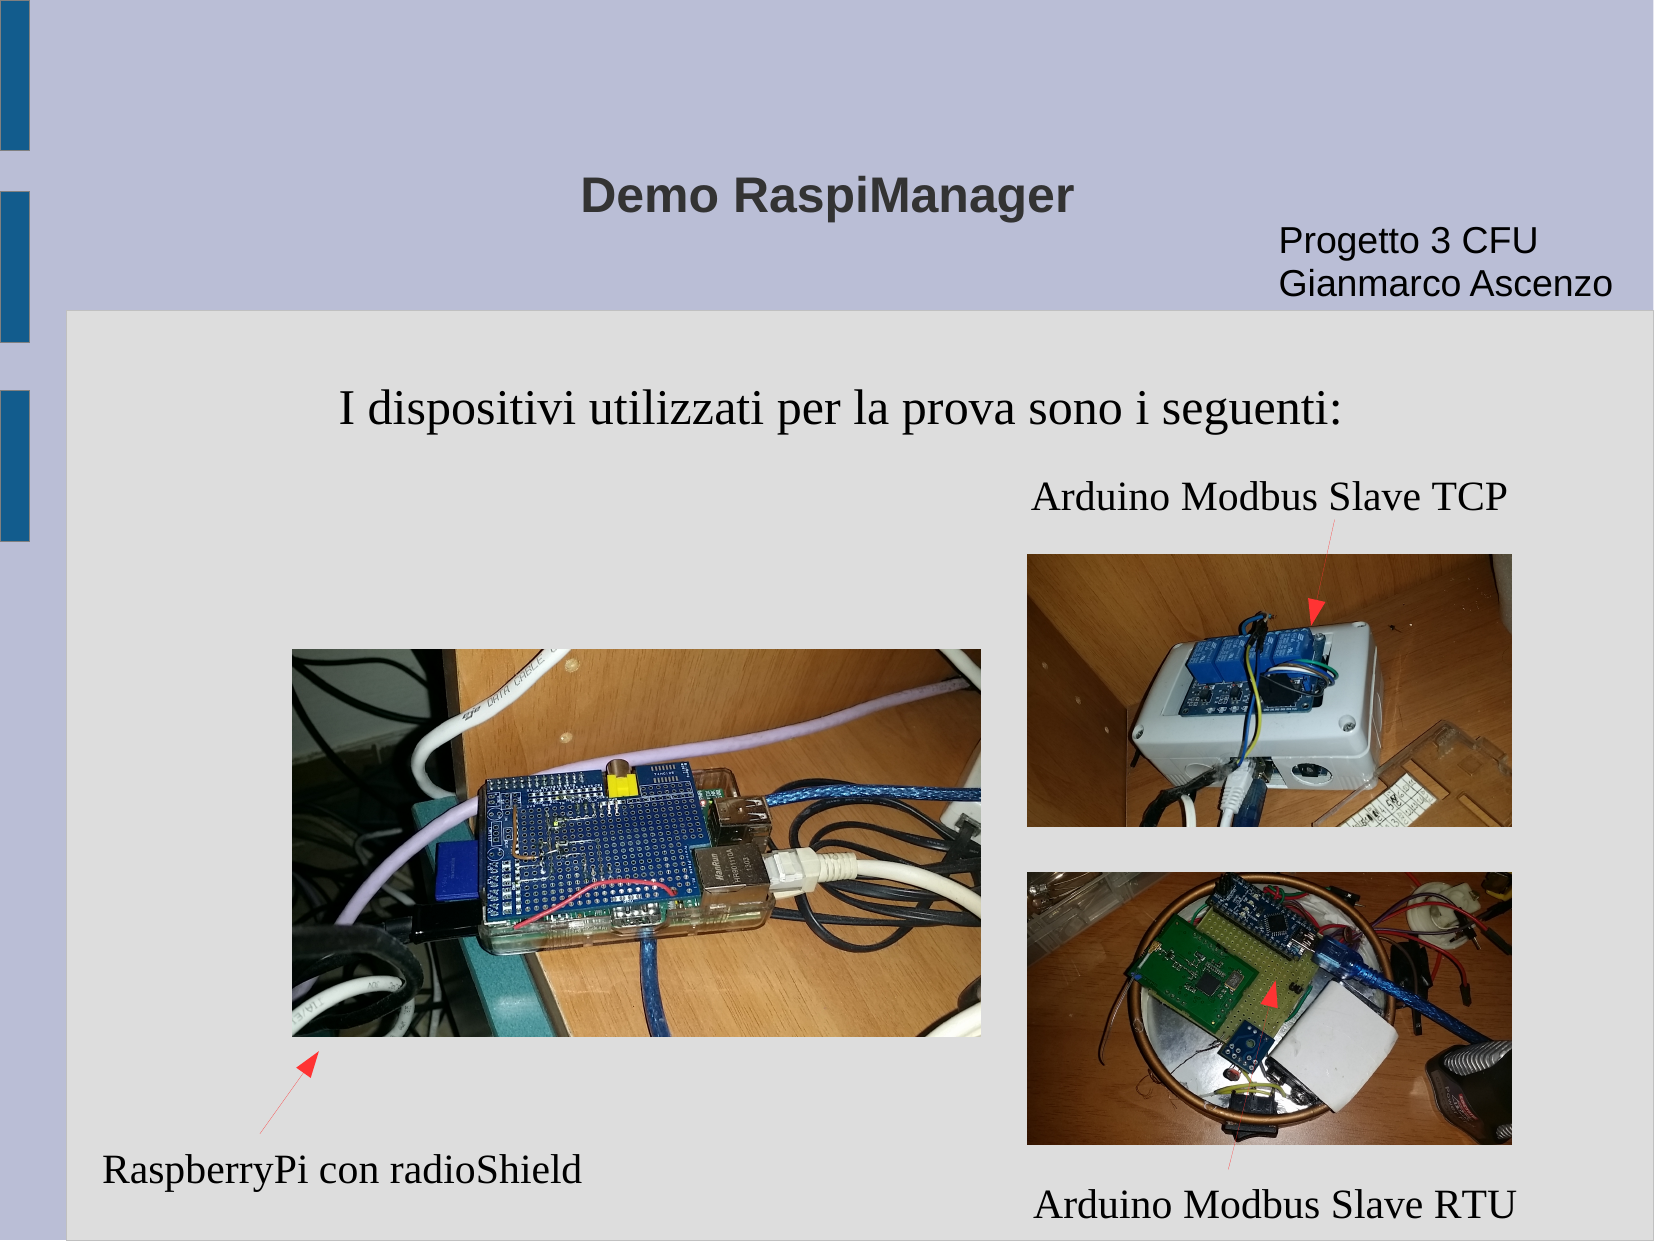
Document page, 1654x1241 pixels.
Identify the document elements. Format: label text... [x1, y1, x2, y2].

title Demo RaspiManager [121, 91, 1534, 299]
text_box Progetto 3 CFU Gianmarco Ascenzo [1263, 212, 1654, 312]
text_box RaspberryPi con radioShield [94, 1145, 591, 1193]
text_box Arduino Modbus Slave RTU [1027, 1181, 1524, 1229]
picture [1027, 554, 1512, 827]
subtitle I dispositivi utilizzati per la prova sono i seguenti: [135, 330, 1548, 485]
picture [1027, 872, 1512, 1146]
text_box Arduino Modbus Slave TCP [1021, 472, 1518, 520]
picture [292, 649, 981, 1037]
